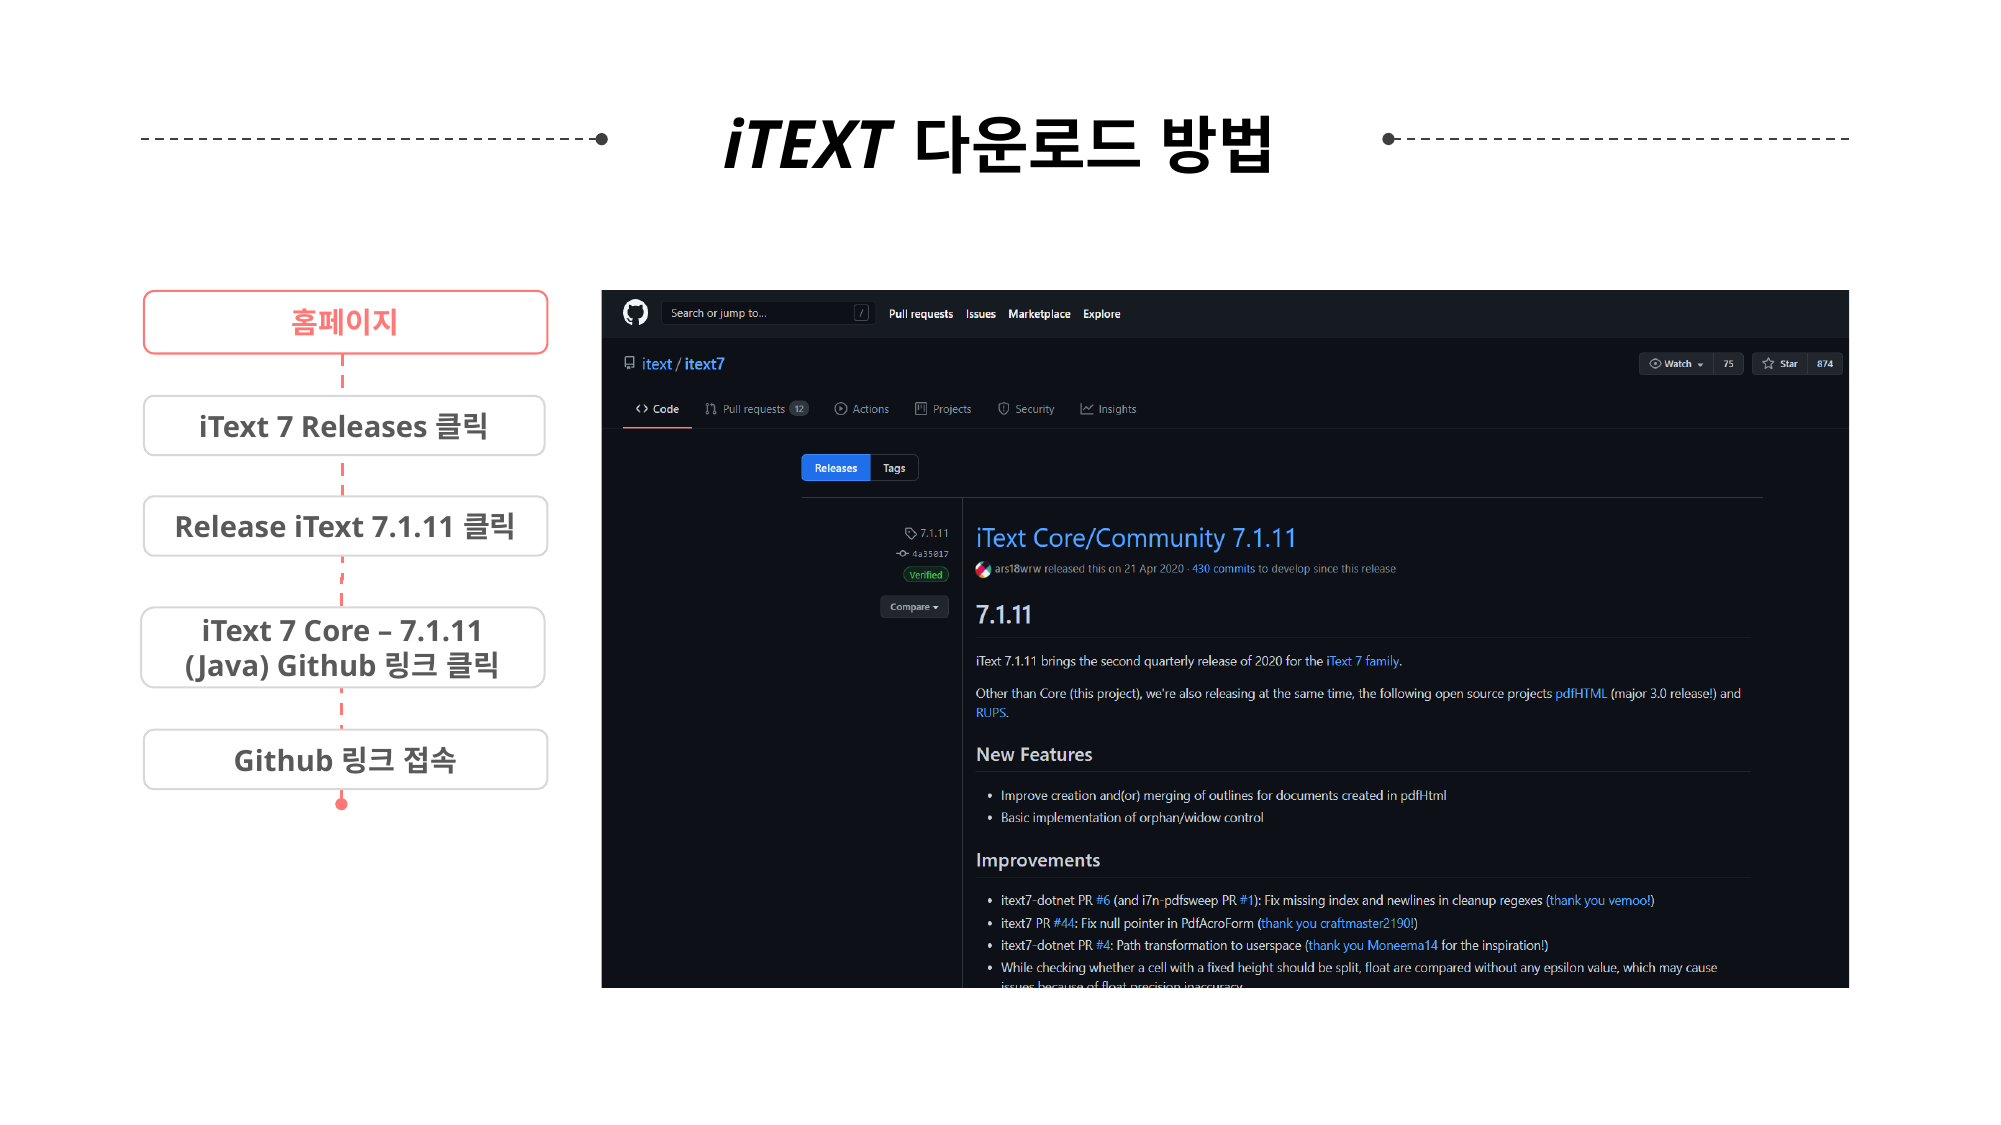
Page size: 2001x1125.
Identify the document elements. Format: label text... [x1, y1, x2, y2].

text_box Github 링크 접속 [143, 729, 548, 790]
text_box iText 7 Releases 클릭 [143, 395, 545, 456]
text_box Release iText 7.1.11 클릭 [143, 496, 548, 556]
text_box iTEXT 다운로드 방법 [613, 54, 1387, 191]
picture [601, 290, 1850, 988]
text_box iText 7 Core – 7.1.11 (Java) Github 링크 클릭 [141, 607, 545, 688]
text_box 홈페이지 [143, 290, 548, 354]
